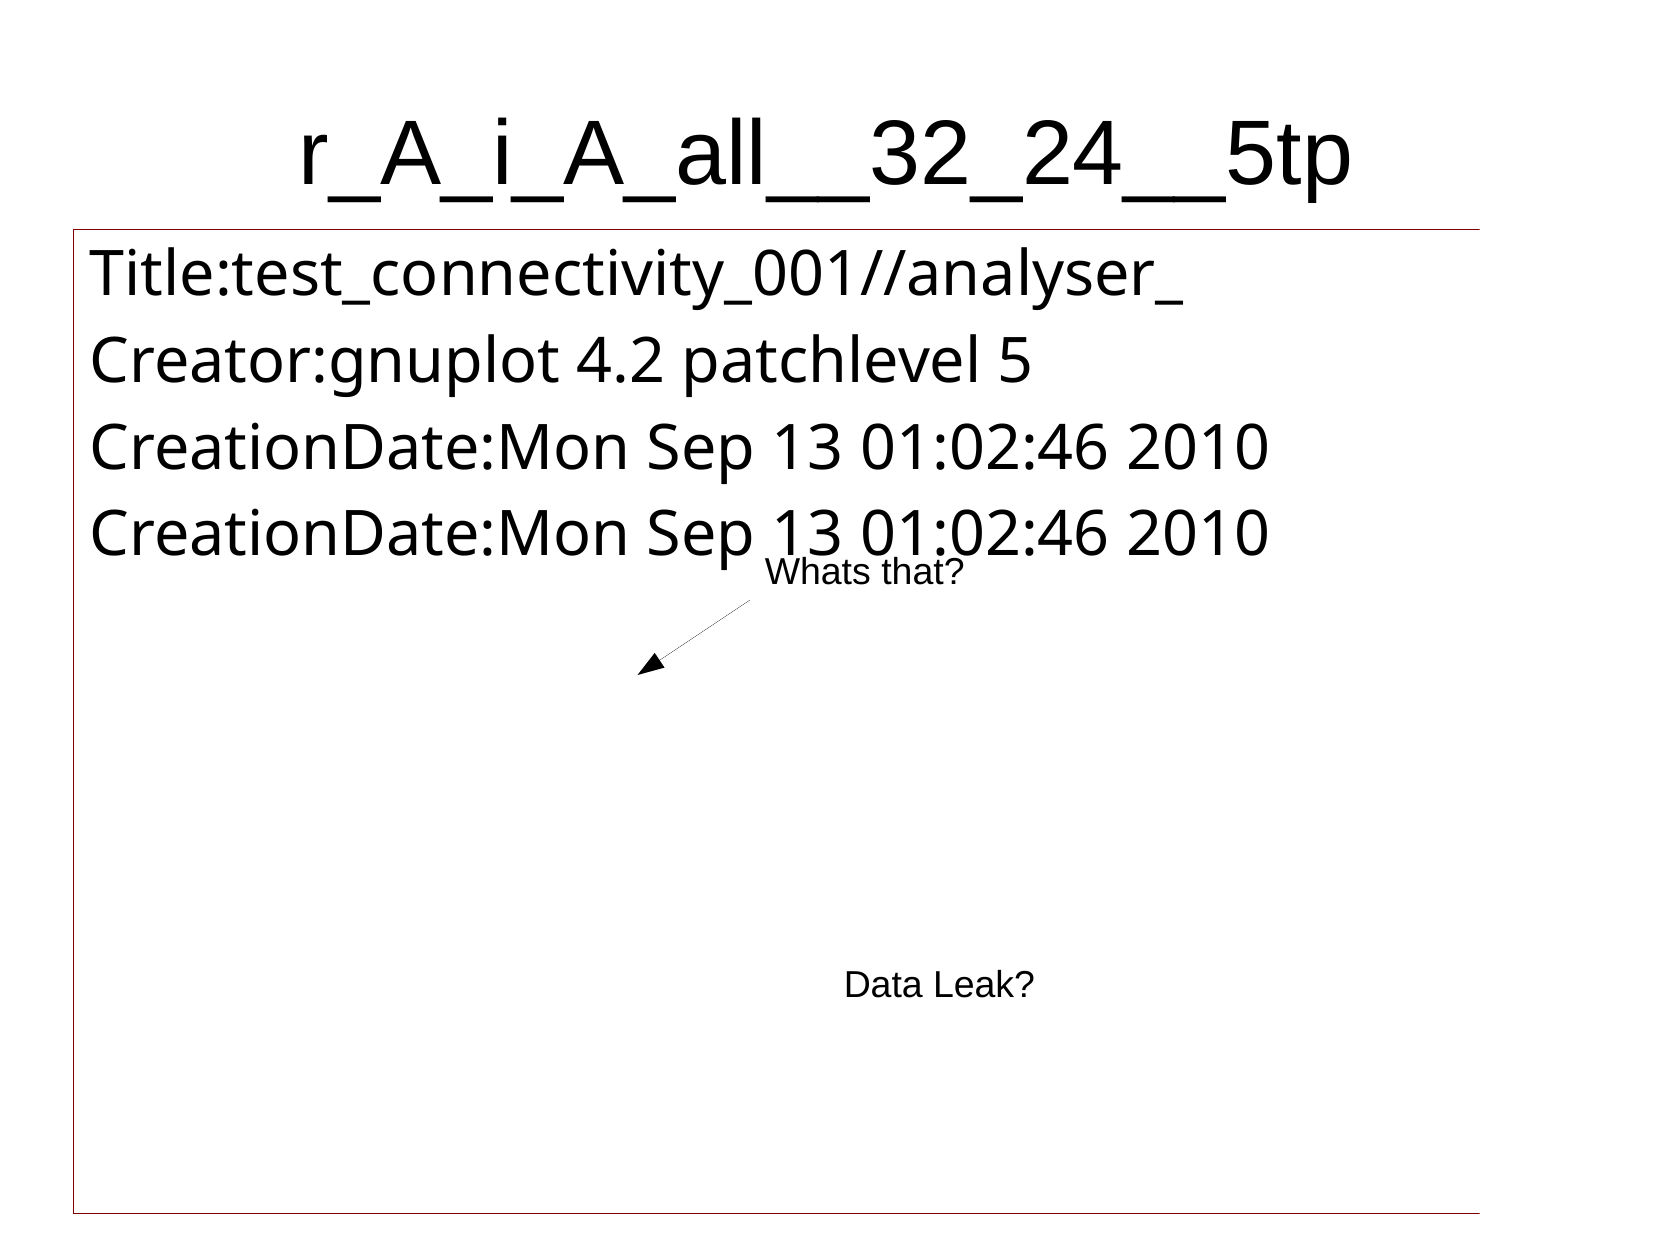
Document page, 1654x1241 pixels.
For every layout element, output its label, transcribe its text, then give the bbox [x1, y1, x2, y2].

picture [69, 225, 1480, 1214]
text_box Data Leak? [829, 955, 1051, 1013]
title r_A_i_A_all__32_24__5tp [82, 56, 1571, 250]
text_box Whats that? [750, 543, 980, 601]
